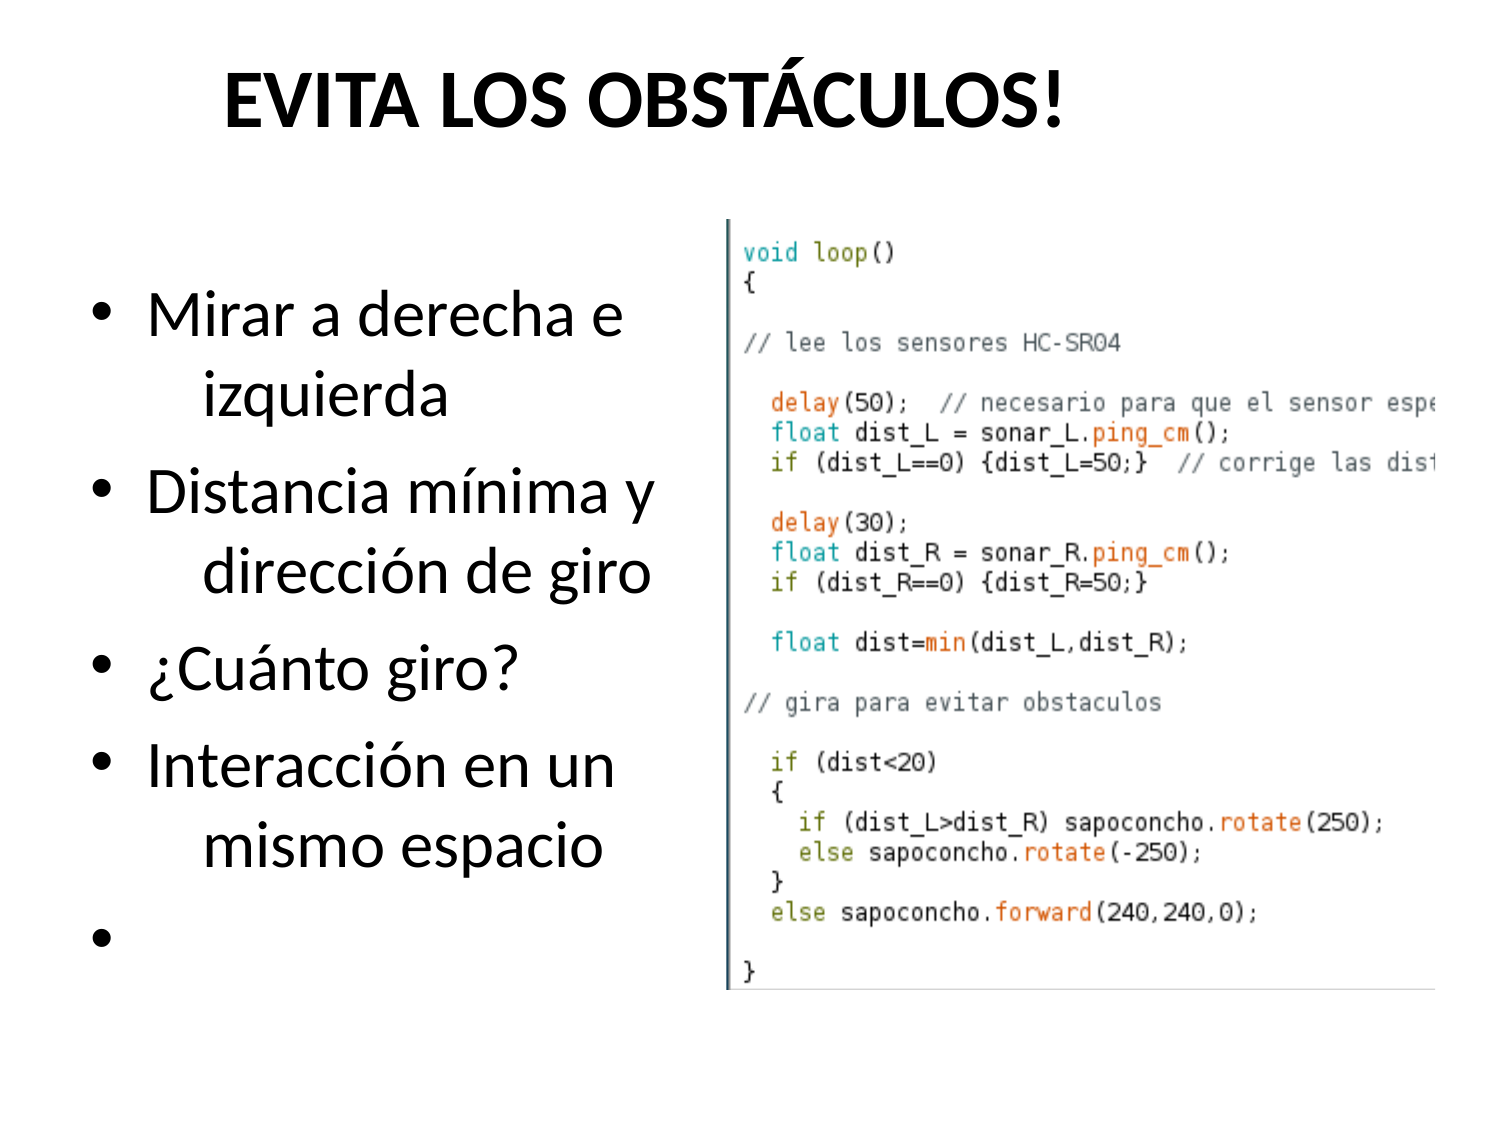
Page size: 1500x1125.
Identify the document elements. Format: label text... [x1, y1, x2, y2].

title EVITA LOS OBSTÁCULOS! [76, 0, 1215, 188]
picture [726, 219, 1436, 990]
list Mirar a derecha e izquierda Distancia mínima y dirección de giro ¿Cuánto giro? Interacción en un mismo espacio [75, 262, 715, 1005]
